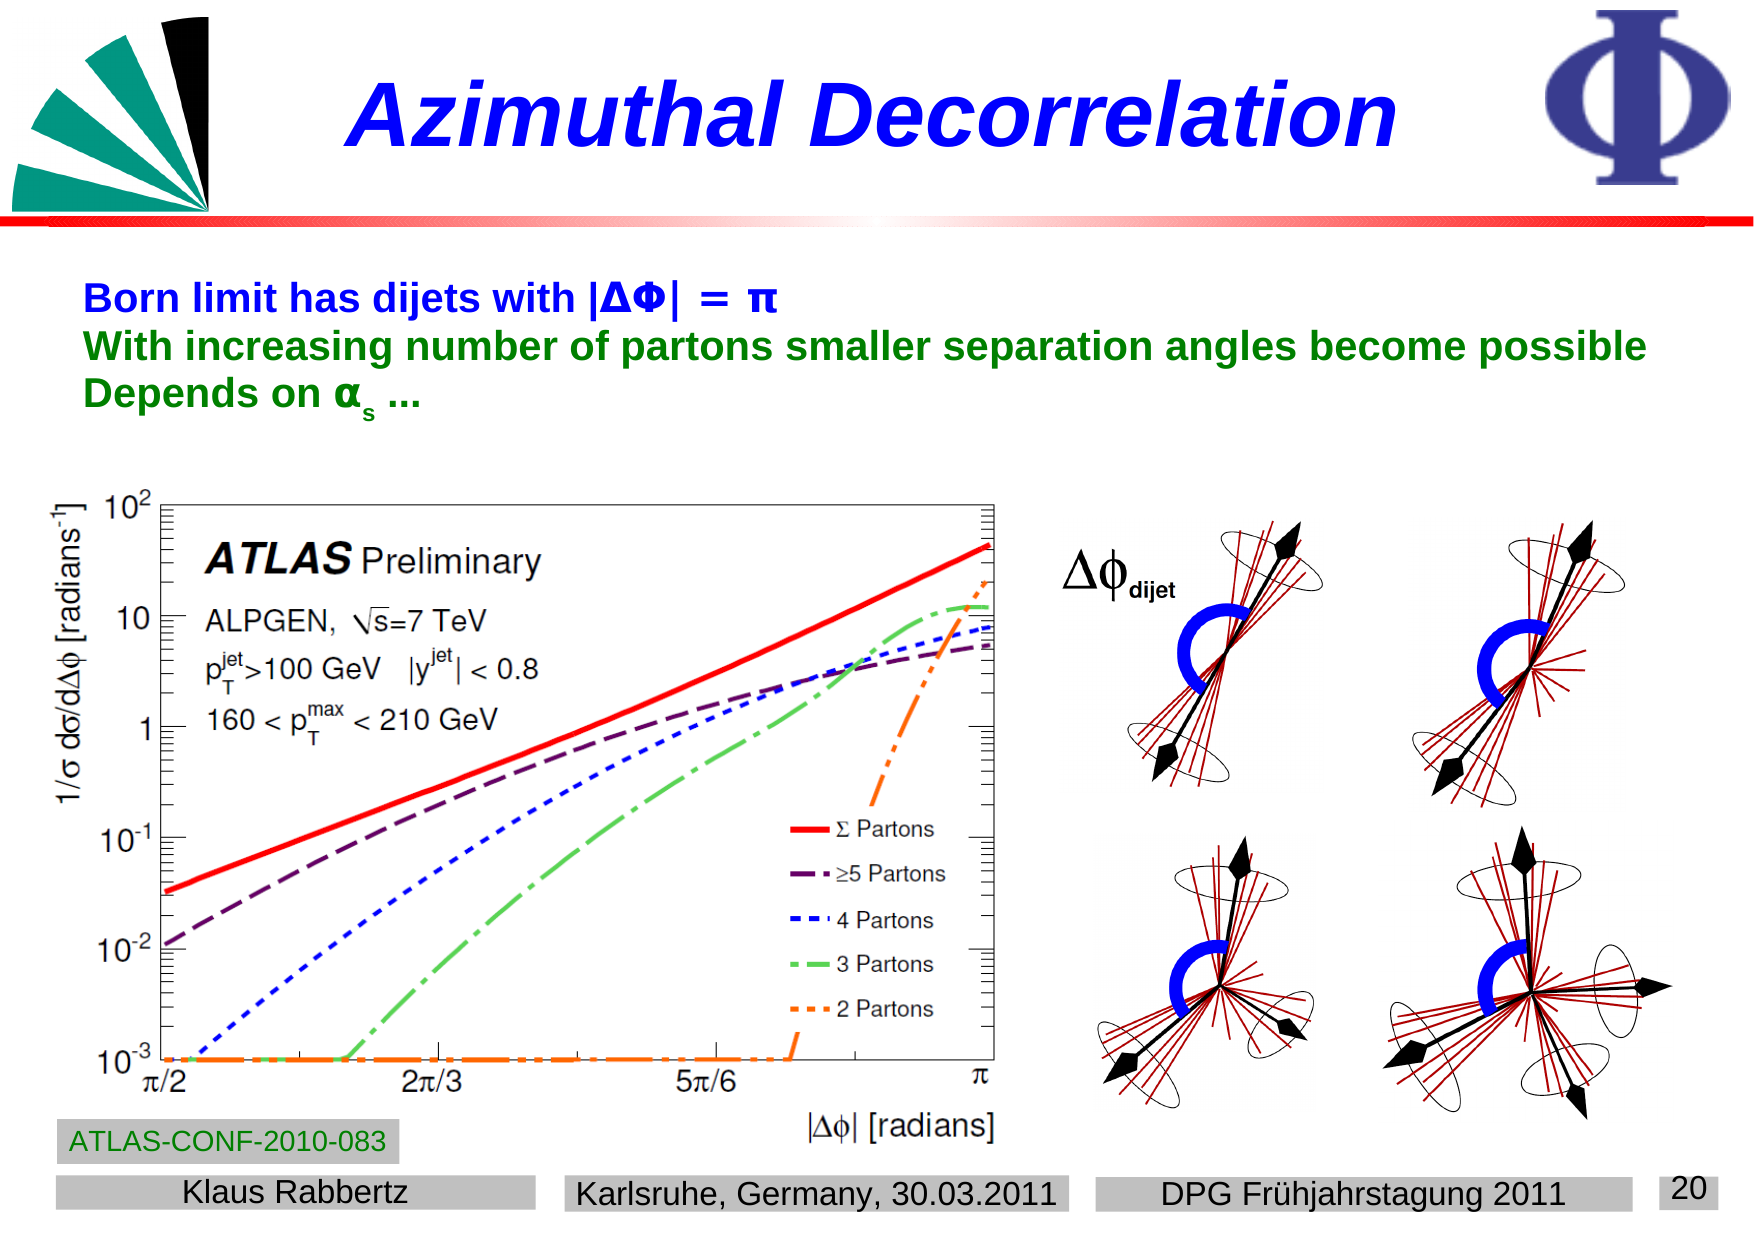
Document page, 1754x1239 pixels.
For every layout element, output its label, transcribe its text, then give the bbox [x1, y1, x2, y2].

picture [1059, 518, 1324, 793]
picture [42, 483, 1008, 1157]
picture [1093, 833, 1316, 1112]
picture [1378, 820, 1674, 1123]
picture [1408, 517, 1626, 812]
picture [1545, 10, 1731, 185]
picture [12, 17, 209, 214]
text_box Born limit has dijets with |ΔΦ| = π With increasing number of partons smaller separation angles become possible Depends on αs ... [71, 267, 1660, 433]
title Azimuthal Decorrelation [220, 22, 1525, 207]
text_box ATLAS-CONF-2010-083 [57, 1119, 400, 1164]
